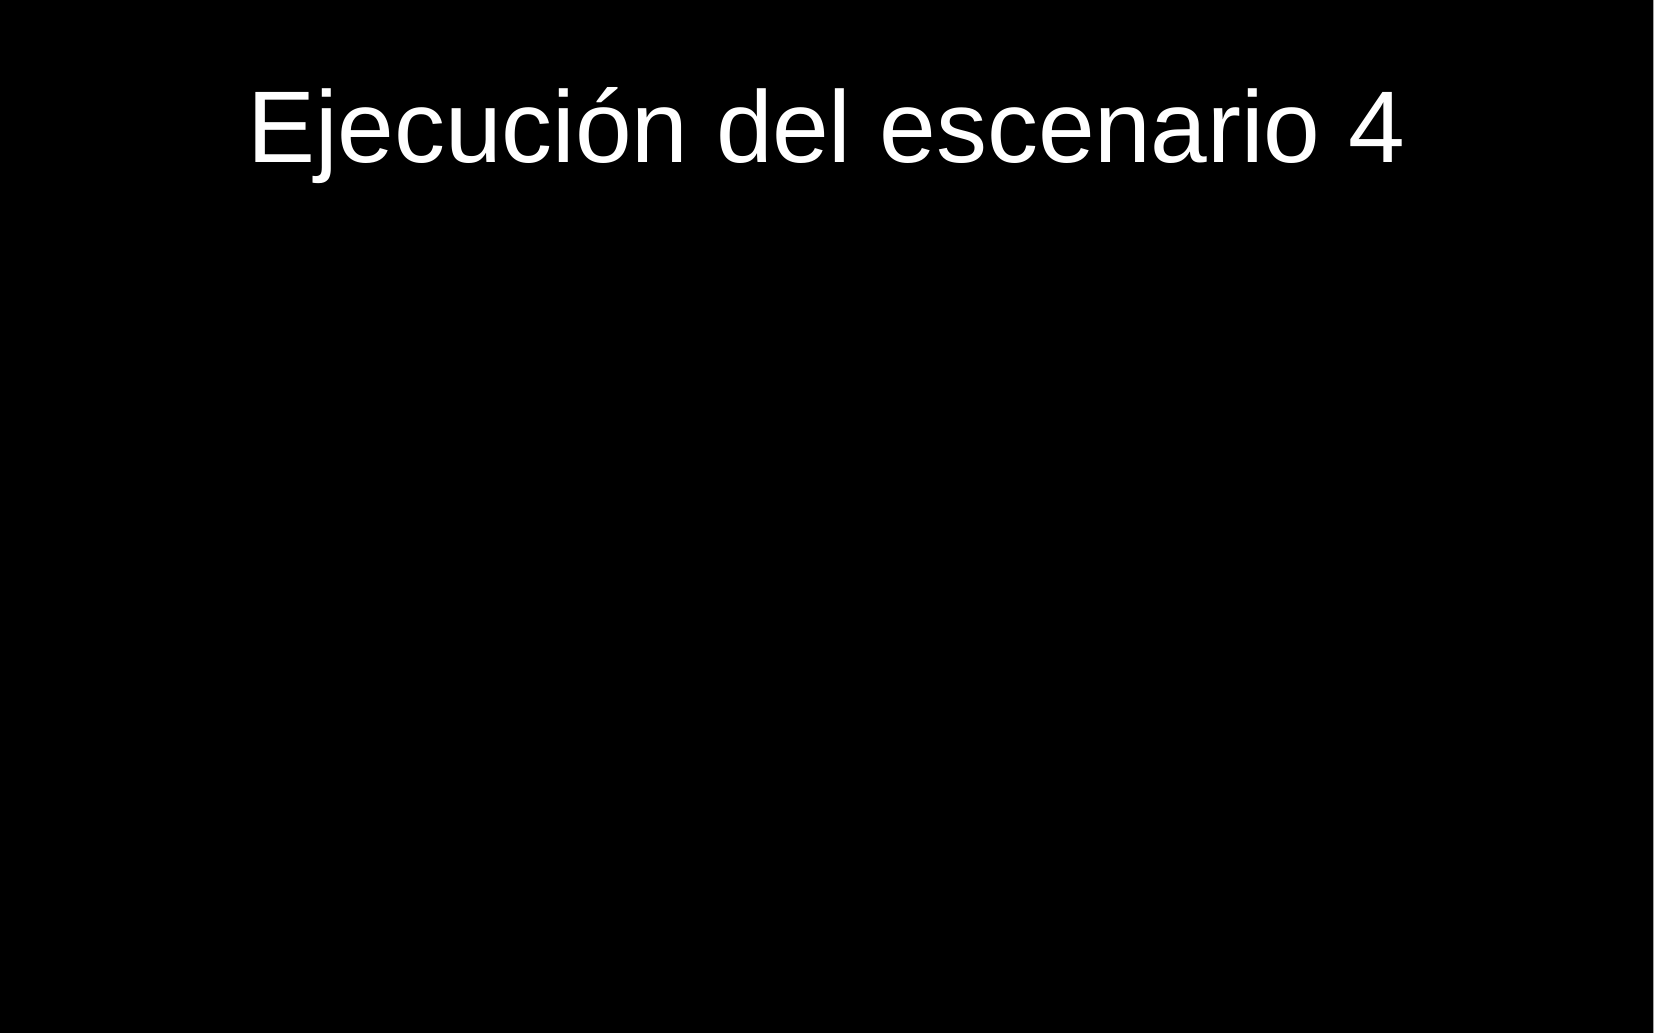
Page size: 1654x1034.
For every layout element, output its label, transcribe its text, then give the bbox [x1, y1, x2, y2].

title Ejecución del escenario 4 [82, 41, 1571, 214]
